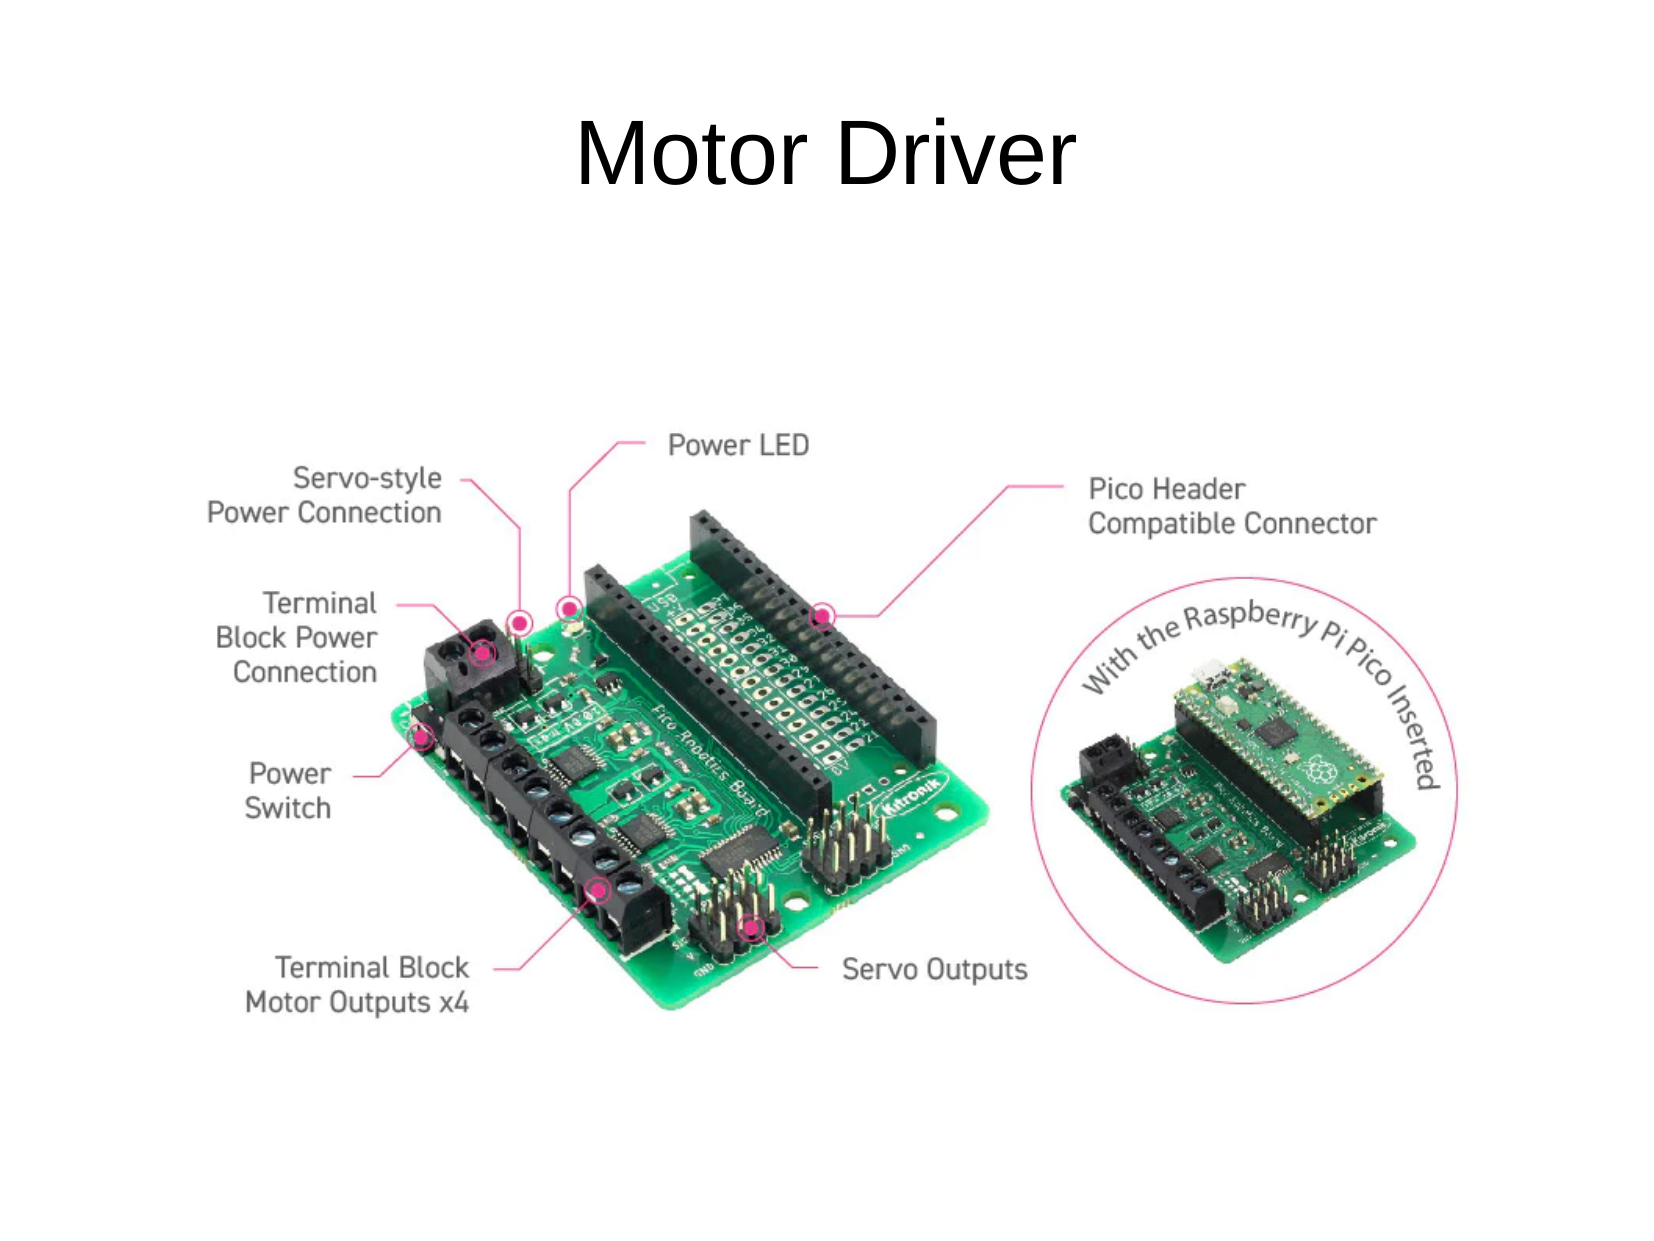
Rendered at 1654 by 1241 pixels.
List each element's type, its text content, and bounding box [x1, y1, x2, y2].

title Motor Driver [82, 49, 1571, 257]
picture [155, 360, 1516, 1126]
